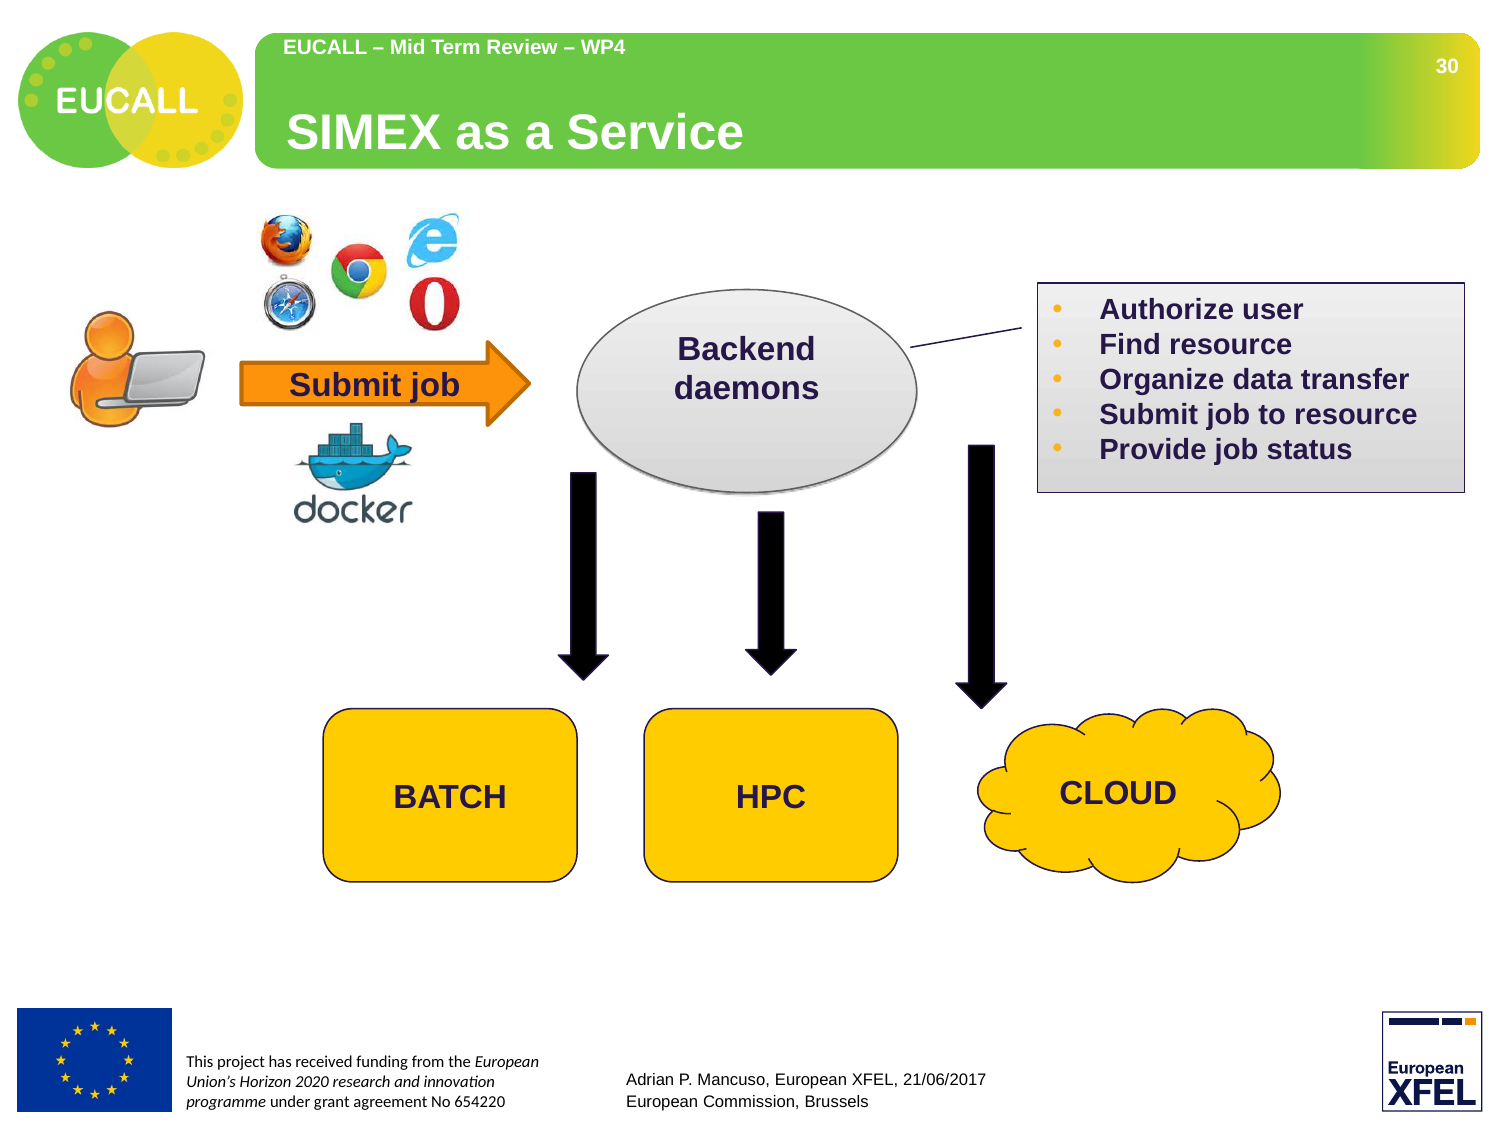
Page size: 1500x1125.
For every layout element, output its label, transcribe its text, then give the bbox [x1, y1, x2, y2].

text_box BATCH [323, 708, 578, 882]
text_box Backend daemons [577, 289, 917, 493]
picture [17, 1008, 172, 1112]
text_box [955, 445, 1007, 709]
text_box [558, 472, 609, 681]
text_box Submit job [241, 342, 530, 425]
picture [243, 208, 479, 340]
picture [47, 293, 221, 445]
title SIMEX as a Service [274, 42, 1469, 160]
text_box [745, 512, 797, 676]
text_box HPC [644, 708, 898, 882]
text_box CLOUD [977, 709, 1281, 883]
picture [272, 405, 433, 545]
picture [18, 32, 243, 168]
text_box Authorize user Find resource Organize data transfer Submit job to resource Provide job status [1037, 283, 1465, 493]
